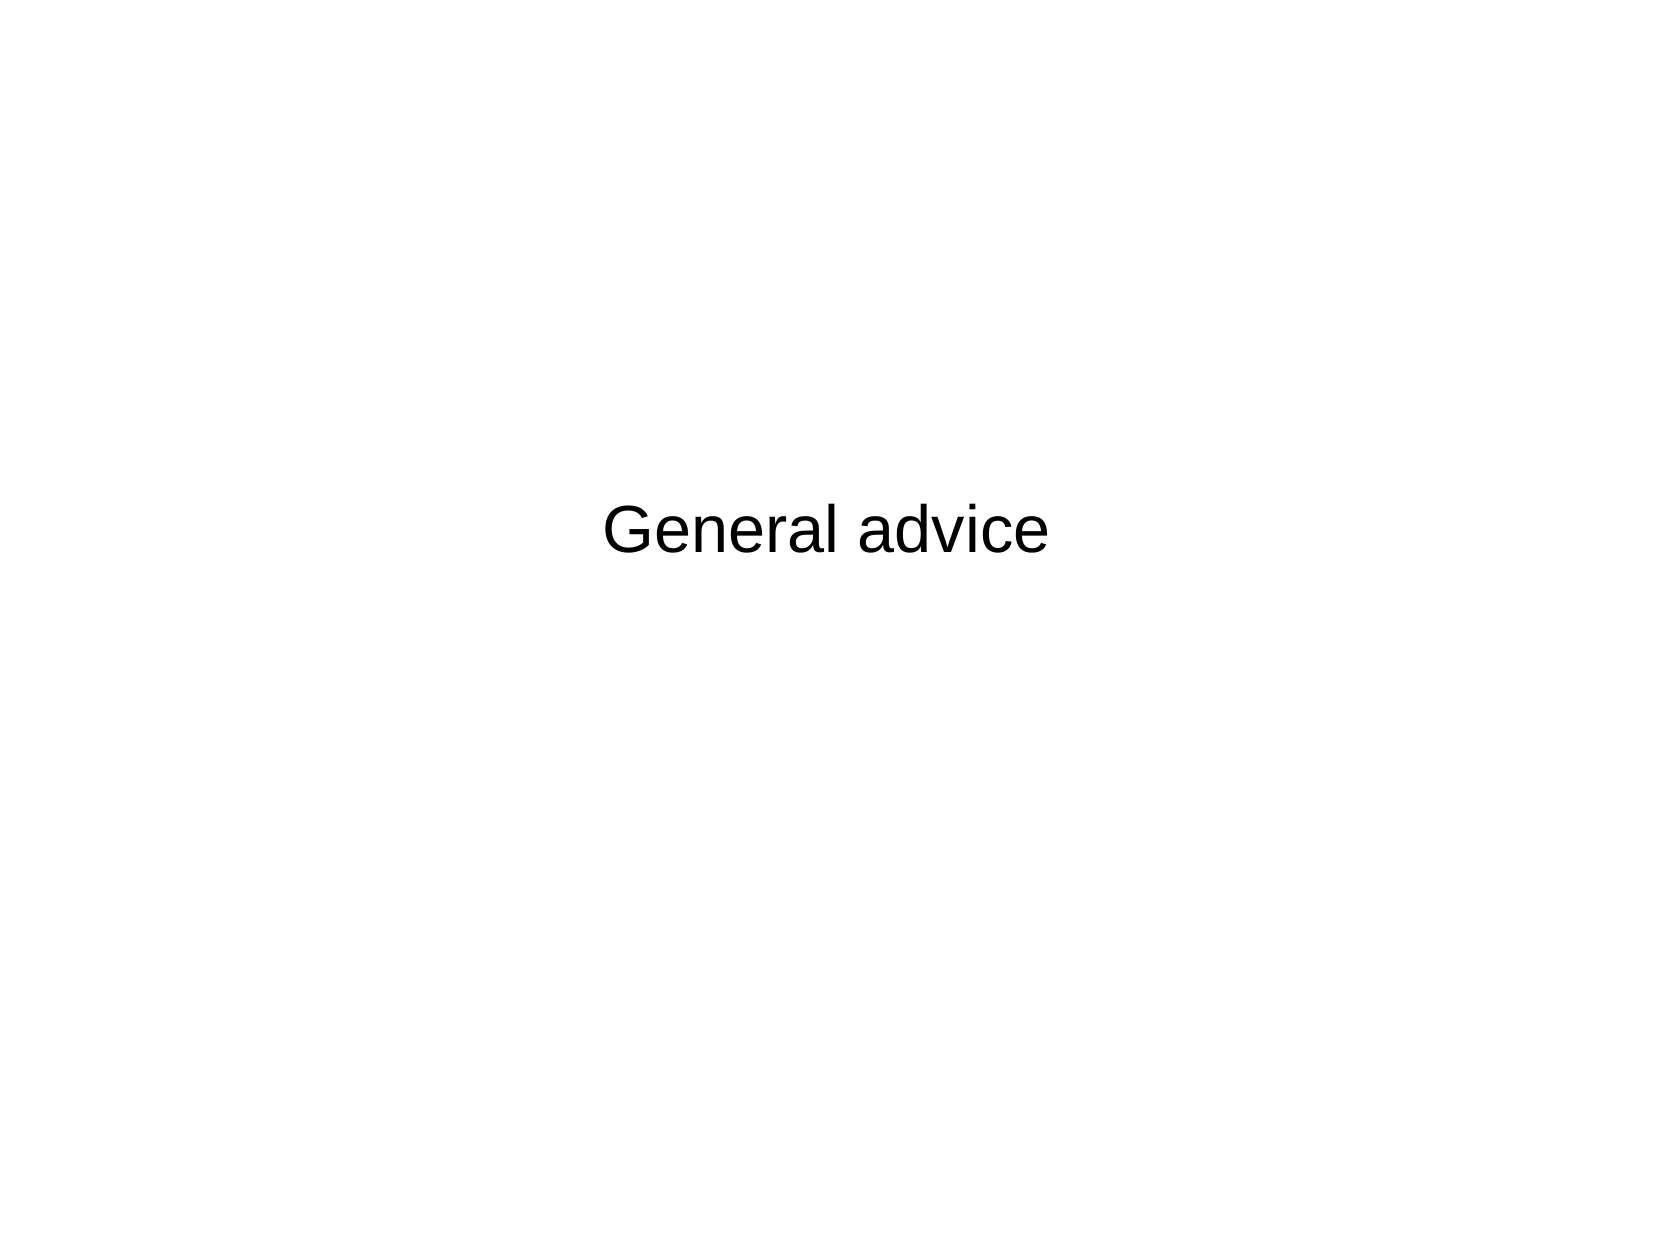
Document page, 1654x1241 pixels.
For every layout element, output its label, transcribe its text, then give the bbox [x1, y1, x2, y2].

subtitle General advice [82, 49, 1571, 1010]
